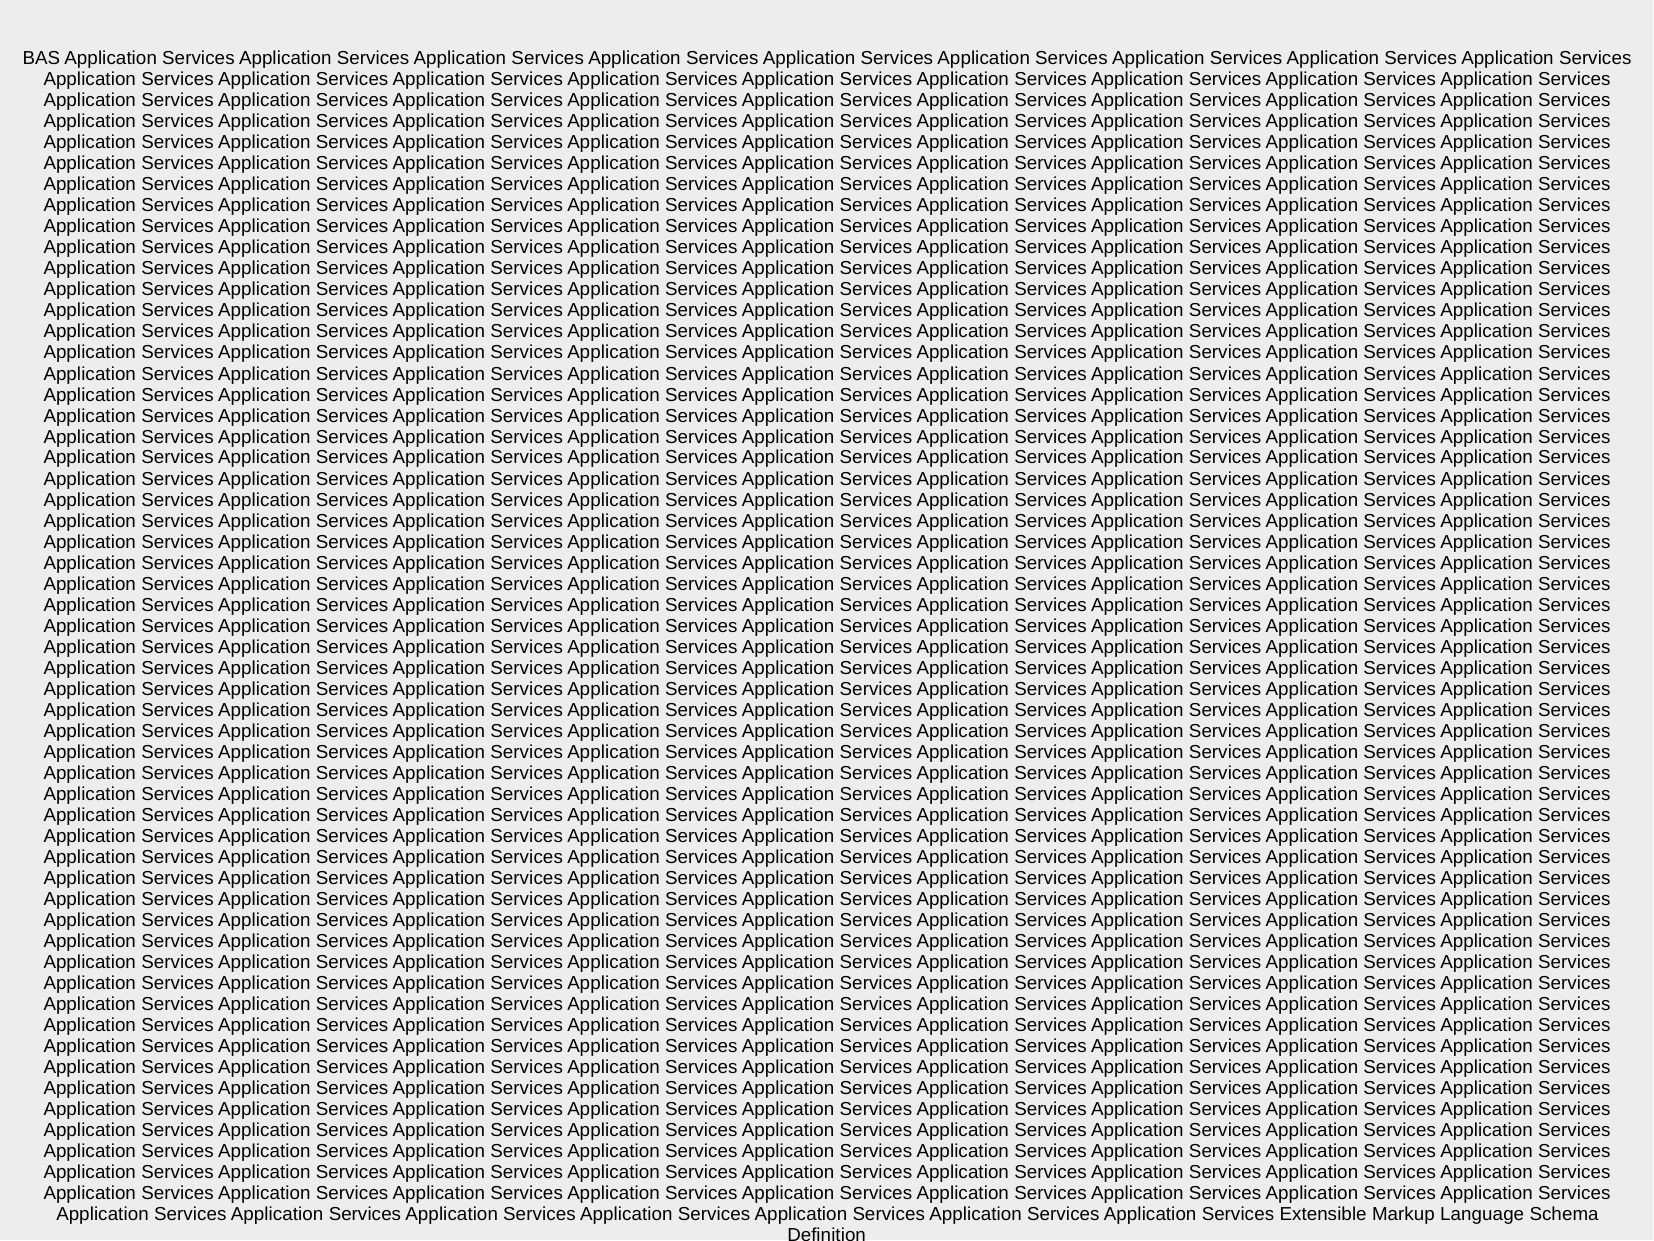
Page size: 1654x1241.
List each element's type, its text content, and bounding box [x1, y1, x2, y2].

text_box BAS Application Services Application Services Application Services Application Services Application Services Application Services Application Services Application Services Application Services Application Services Application Services Application Services Application Services Application Services Application Services Application Services Application Services Application Services Application Services Application Services Application Services Application Services Application Services Application Services Application Services Application Services Application Services Application Services Application Services Application Services Application Services Application Services Application Services Application Services Application Services Application Services Application Services Application Services Application Services Application Services Application Services Application Services Application Services Application Services Application Services Application Services Application Services Application Services Application Services Application Services Application Services Application Services Application Services Application Services Application Services Application Services Application Services Application Services Application Services Application Services Application Services Application Services Application Services Application Services Application Services Application Services Application Services Application Services Application Services Application Services Application Services Application Services Application Services Application Services Application Services Application Services Application Services Application Services Application Services Application Services Application Services Application Services Application Services Application Services Application Services Application Services Application Services Application Services Application Services Application Services Application Services Application Services Application Services Application Services Application Services Application Services Application Services Application Services Application Services Application Services Application Services Application Services Application Services Application Services Application Services Application Services Application Services Application Services Application Services Application Services Application Services Application Services Application Services Application Services Application Services Application Services Application Services Application Services Application Services Application Services Application Services Application Services Application Services Application Services Application Services Application Services Application Services Application Services Application Services Application Services Application Services Application Services Application Services Application Services Application Services Application Services Application Services Application Services Application Services Application Services Application Services Application Services Application Services Application Services Application Services Application Services Application Services Application Services Application Services Application Services Application Services Application Services Application Services Application Services Application Services Application Services Application Services Application Services Application Services Application Services Application Services Application Services Application Services Application Services Application Services Application Services Application Services Application Services Application Services Application Services Application Services Application Services Application Services Application Services Application Services Application Services Application Services Application Services Application Services Application Services Application Services Application Services Application Services Application Services Application Services Application Services Application Services Application Services Application Services Application Services Application Services Application Services Application Services Application Services Application Services Application Services Application Services Application Services Application Services Application Services Application Services Application Services Application Services Application Services Application Services Application Services Application Services Application Services Application Services Application Services Application Services Application Services Application Services Application Services Application Services Application Services Application Services Application Services Application Services Application Services Application Services Application Services Application Services Application Services Application Services Application Services Application Services Application Services Application Services Application Services Application Services Application Services Application Services Application Services Application Services Application Services Application Services Application Services Application Services Application Services Application Services Application Services Application Services Application Services Application Services Application Services Application Services Application Services Application Services Application Services Application Services Application Services Application Services Application Services Application Services Application Services Application Services Application Services Application Services Application Services Application Services Application Services Application Services Application Services Application Services Application Services Application Services Application Services Application Services Application Services Application Services Application Services Application Services Application Services Application Services Application Services Application Services Application Services Application Services Application Services Application Services Application Services Application Services Application Services Application Services Application Services Application Services Application Services Application Services Application Services Application Services Application Services Application Services Application Services Application Services Application Services Application Services Application Services Application Services Application Services Application Services Application Services Application Services Application Services Application Services Application Services Application Services Application Services Application Services Application Services Application Services Application Services Application Services Application Services Application Services Application Services Application Services Application Services Application Services Application Services Application Services Application Services Application Services Application Services Application Services Application Services Application Services Application Services Application Services Application Services Application Services Application Services Application Services Application Services Application Services Application Services Application Services Application Services Application Services Application Services Application Services Application Services Application Services Application Services Application Services Application Services Application Services Application Services Application Services Application Services Application Services Application Services Application Services Application Services Application Services Application Services Application Services Application Services Application Services Application Services Application Services Application Services Application Services Application Services Application Services Application Services Application Services Application Services Application Services Application Services Application Services Application Services Application Services Application Services Application Services Application Services Application Services Application Services Application Services Application Services Application Services Application Services Application Services Application Services Application Services Application Services Application Services Application Services Application Services Application Services Application Services Application Services Application Services Application Services Application Services Application Services Application Services Application Services Application Services Application Services Application Services Application Services Application Services Application Services Application Services Application Services Application Services Application Services Application Services Application Services Application Services Application Services Application Services Application Services Application Services Application Services Application Services Application Services Application Services Application Services Application Services Application Services Application Services Application Services Application Services Application Services Application Services Application Services Application Services Application Services Application Services Application Services Application Services Application Services Application Services Application Services Application Services Application Services Application Services Application Services Application Services Application Services Application Services Application Services Application Services Application Services Application Services Application Services Application Services Application Services Application Services Application Services Application Services Application Services Application Services Application Services Application Services Application Services Application Services Application Services Application Services Application Services Application Services Application Services Application Services Application Services Application Services Application Services Application Services Application Services Application Services Application Services Application Services Application Services Application Services Application Services Application Services Application Services Application Services Application Services Application Services Application Services Application Services Application Services Application Services Application Services Application Services Application Services Application Services Application Services Application Services Application Services Application Services Application Services Application Services Application Services Application Services Application Services Application Services Application Services Application Services Application Services Extensible Markup Language Schema Definition Language [0, 40, 1654, 1241]
